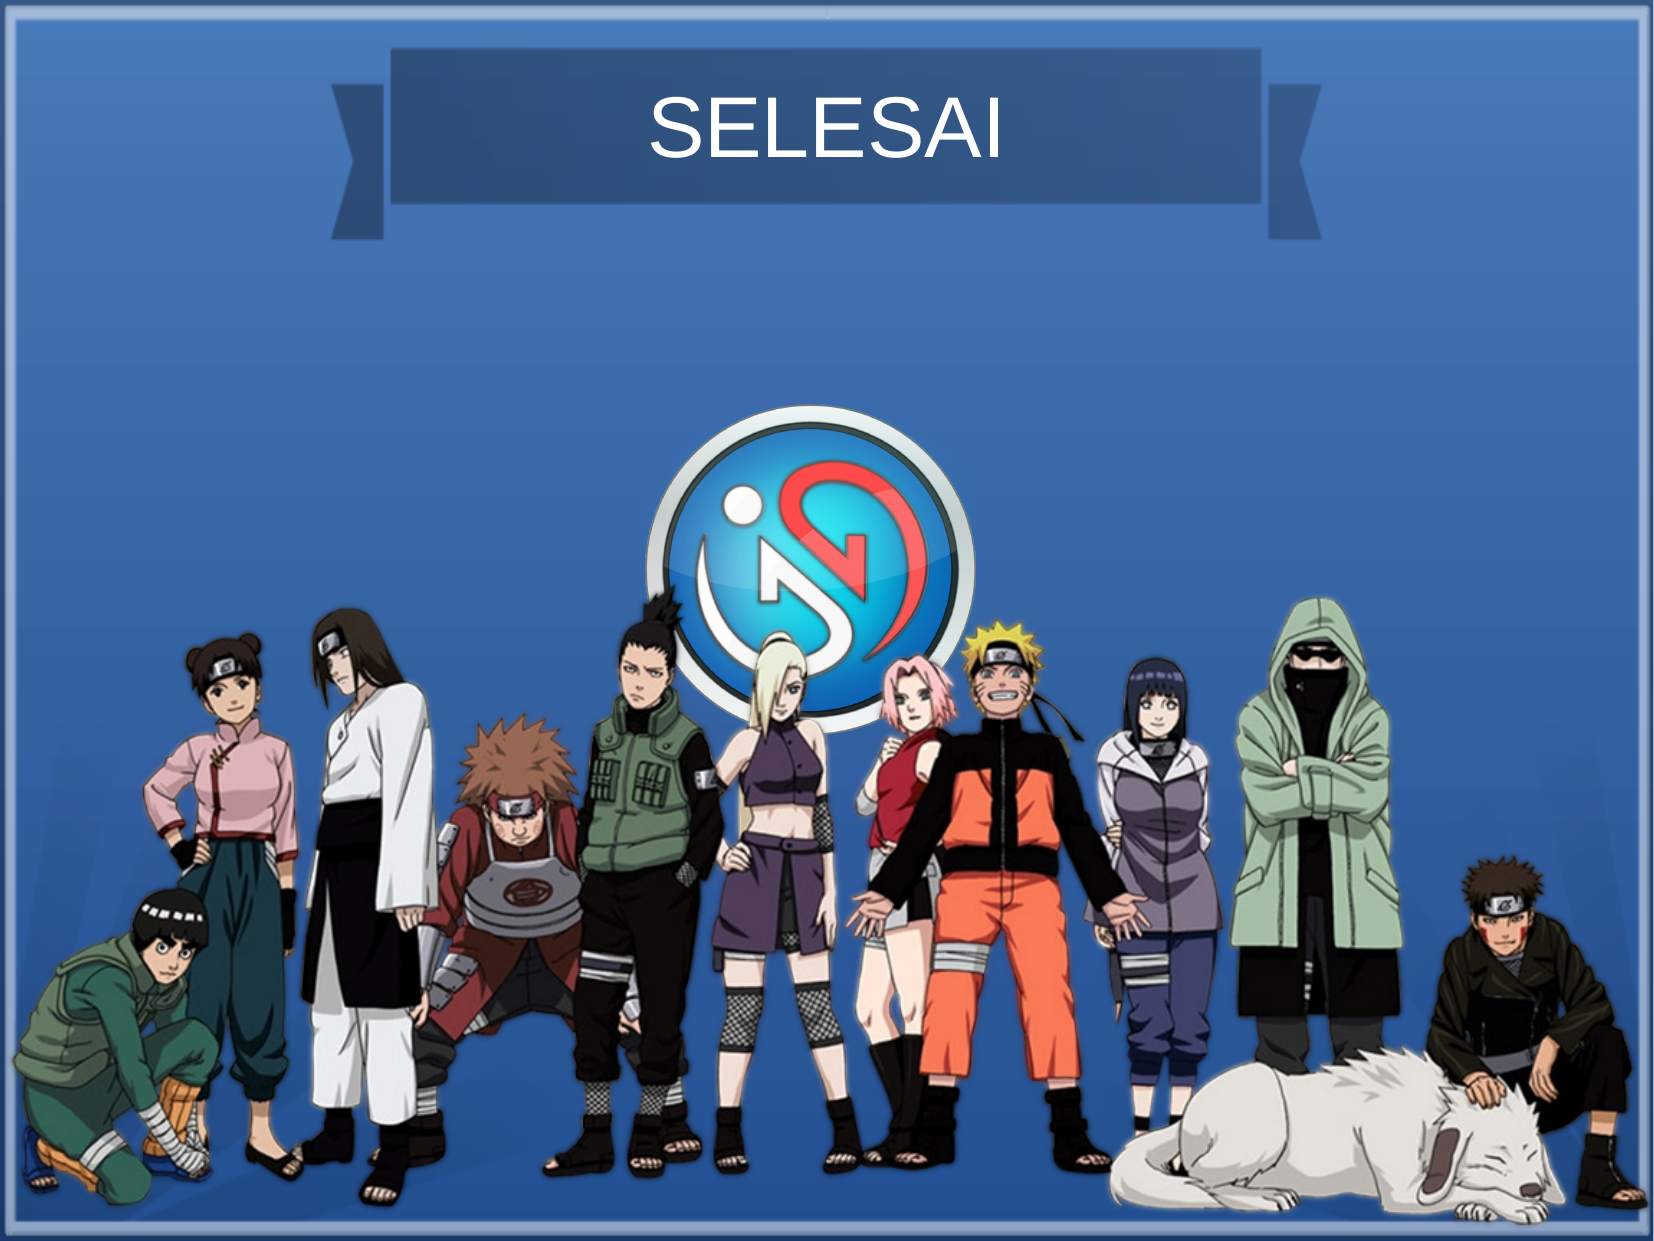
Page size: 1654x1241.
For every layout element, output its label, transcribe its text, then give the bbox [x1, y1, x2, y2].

title SELESAI [389, 49, 1264, 205]
picture [0, 0, 1654, 1241]
